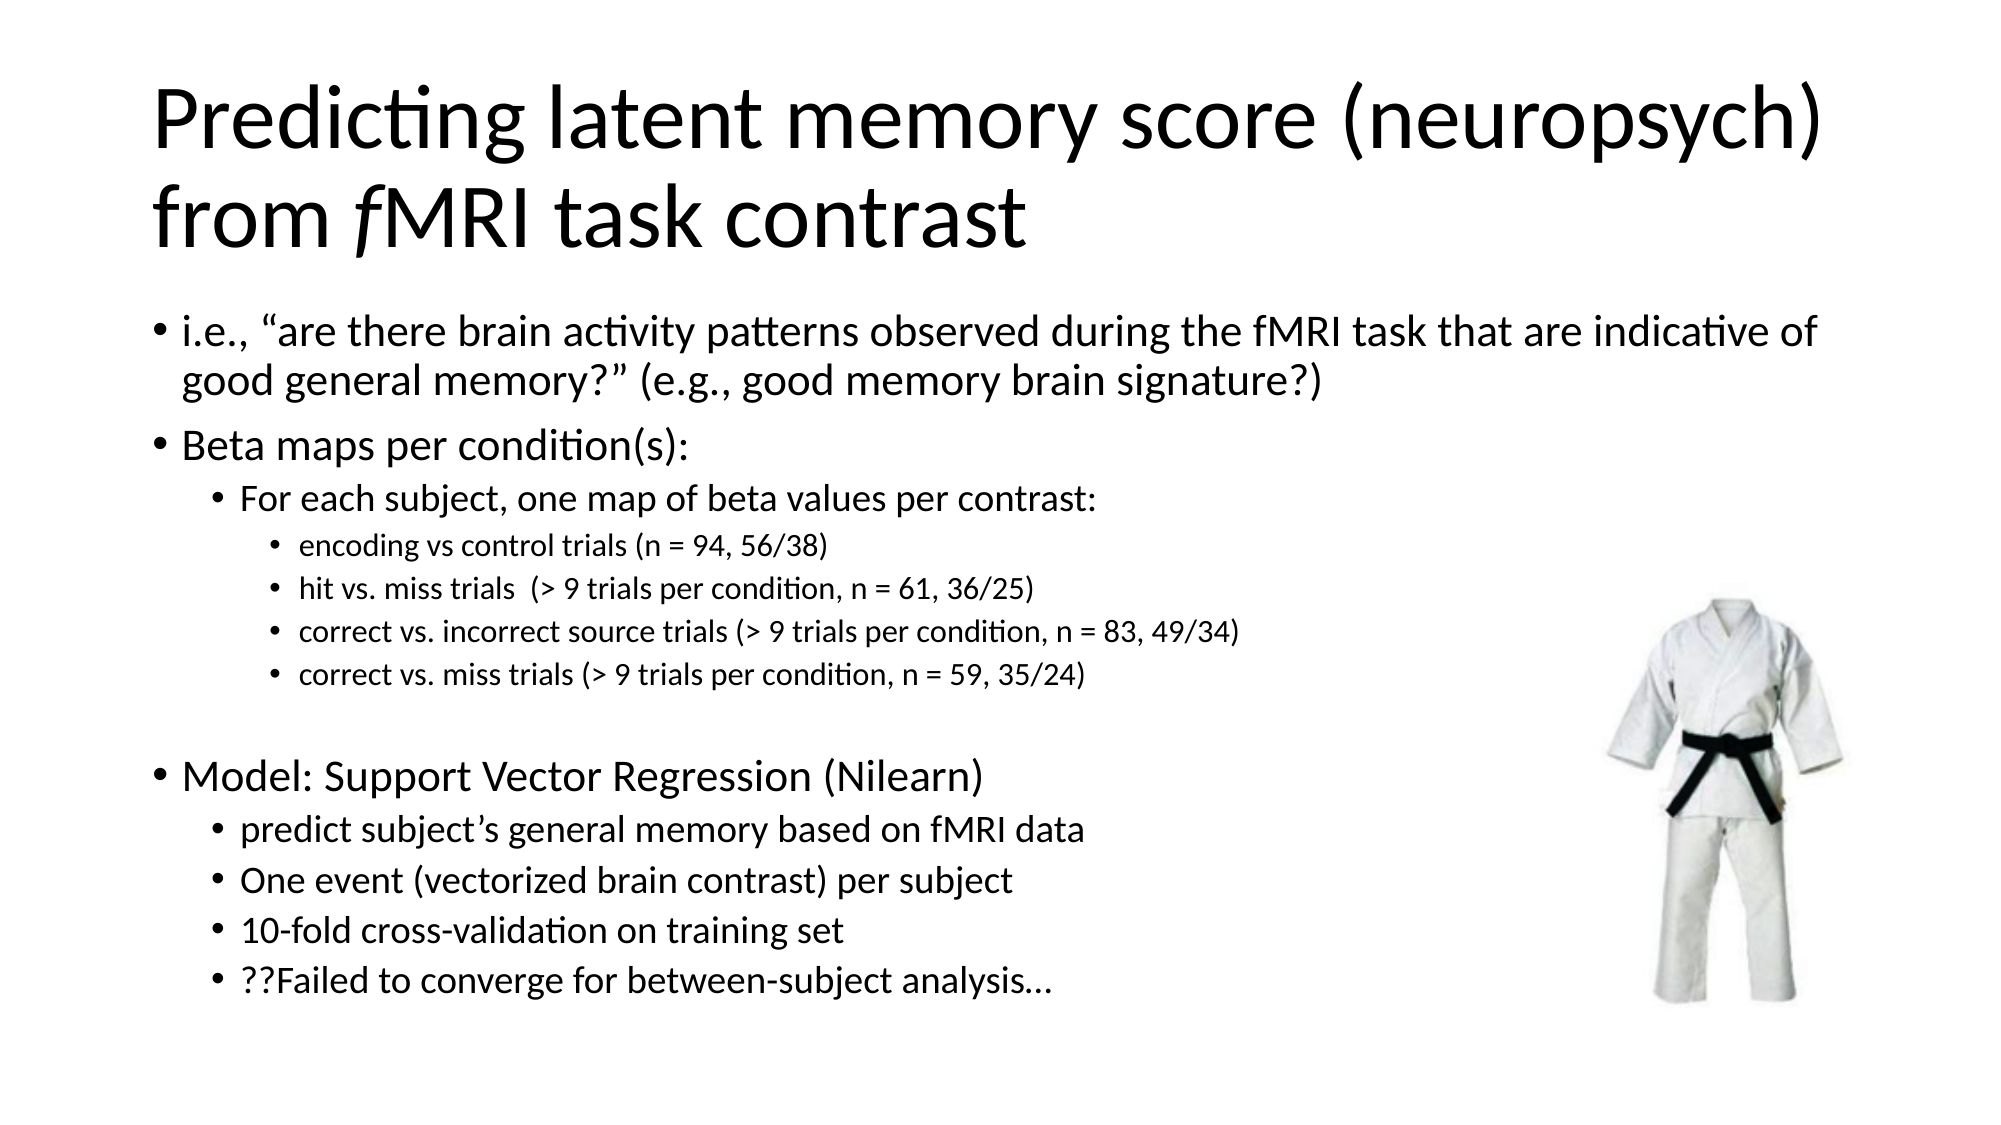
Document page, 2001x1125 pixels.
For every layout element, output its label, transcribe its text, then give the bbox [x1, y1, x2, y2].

title Predicting latent memory score (neuropsych) from fMRI task contrast [137, 59, 1863, 278]
list i.e., “are there brain activity patterns observed during the fMRI task that are indicative of good general memory?” (e.g., good memory brain signature?) Beta maps per condition(s): For each subject, one map of beta values per contrast: encoding vs control trials (n = 94, 56/38) hit vs. miss trials (> 9 trials per condition, n = 61, 36/25) correct vs. incorrect source trials (> 9 trials per condition, n = 83, 49/34) correct vs. miss trials (> 9 trials per condition, n = 59, 35/24) Model: Support Vector Regression (Nilearn) predict subject’s general memory based on fMRI data One event (vectorized brain contrast) per subject 10-fold cross-validation on training set ??Failed to converge for between-subject analysis… [137, 299, 1863, 1014]
picture [1503, 568, 1948, 1014]
